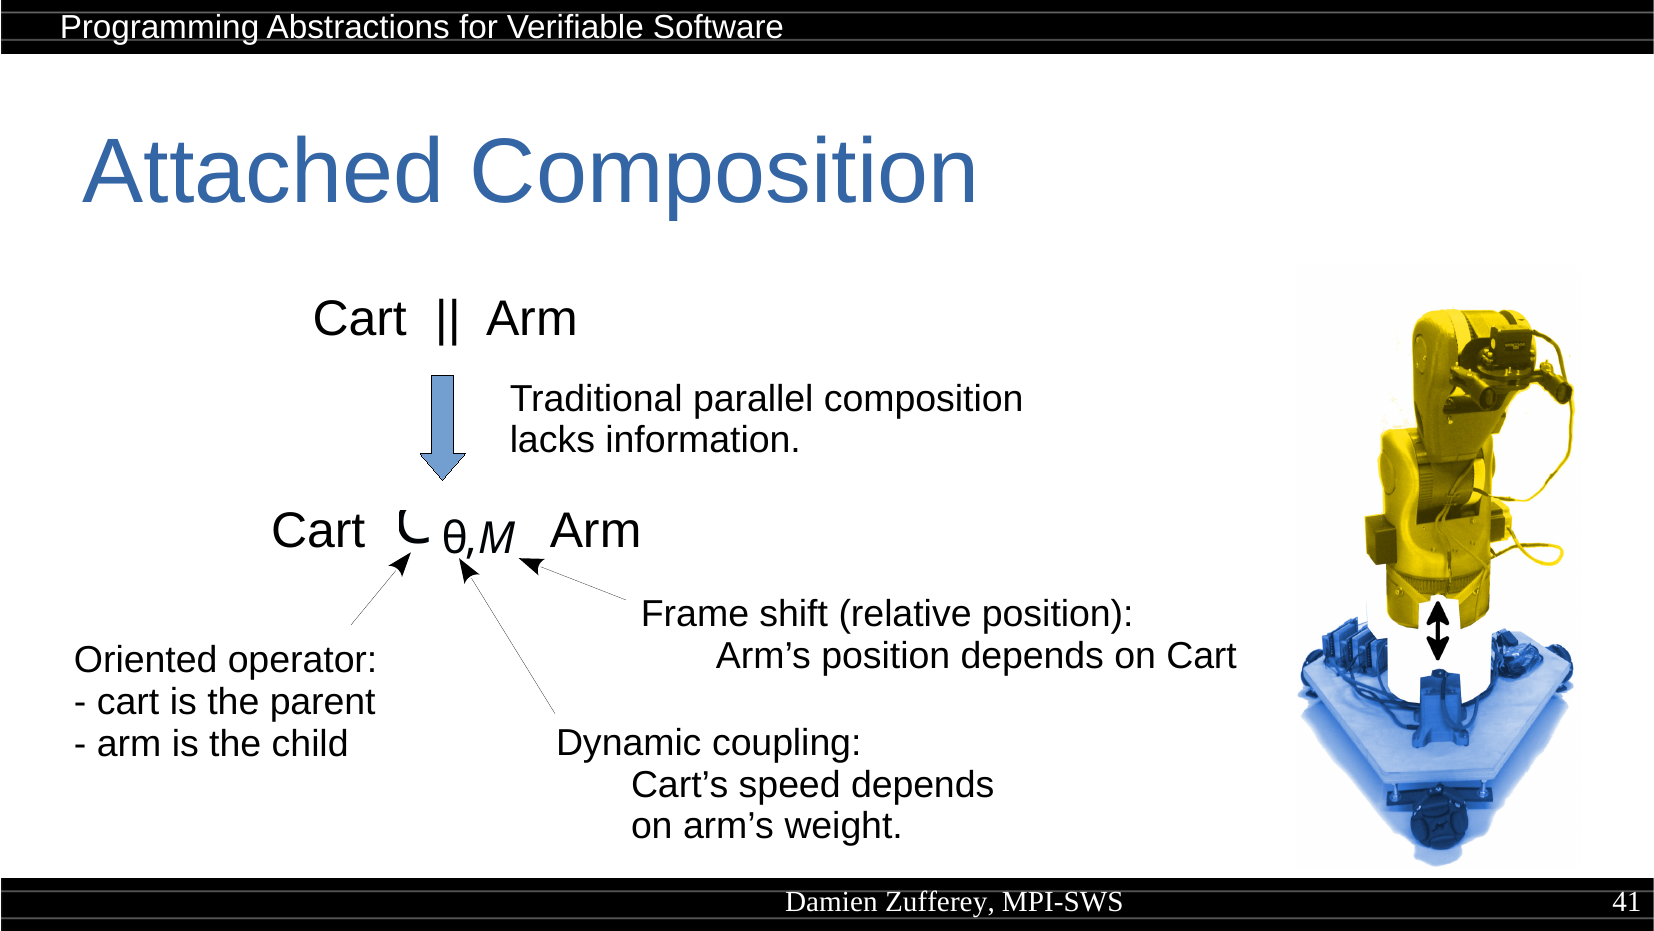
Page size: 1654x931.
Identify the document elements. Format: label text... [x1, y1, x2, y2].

picture [1, 878, 1654, 931]
text_box Traditional parallel composition lacks information. [495, 369, 1039, 469]
title Attached Composition [82, 92, 1571, 249]
text_box Oriented operator: - cart is the parent - arm is the child [59, 630, 393, 772]
picture [1295, 265, 1581, 869]
text_box Cart [256, 495, 381, 566]
text_box Arm [535, 495, 657, 566]
text_box Cart || Arm [297, 282, 593, 354]
picture [399, 510, 519, 559]
picture [1, 0, 1654, 54]
text_box Dynamic coupling: Cart’s speed depends on arm’s weight. [541, 713, 1036, 855]
text_box Frame shift (relative position): Arm’s position depends on Cart [626, 585, 1253, 684]
text_box [420, 375, 466, 481]
